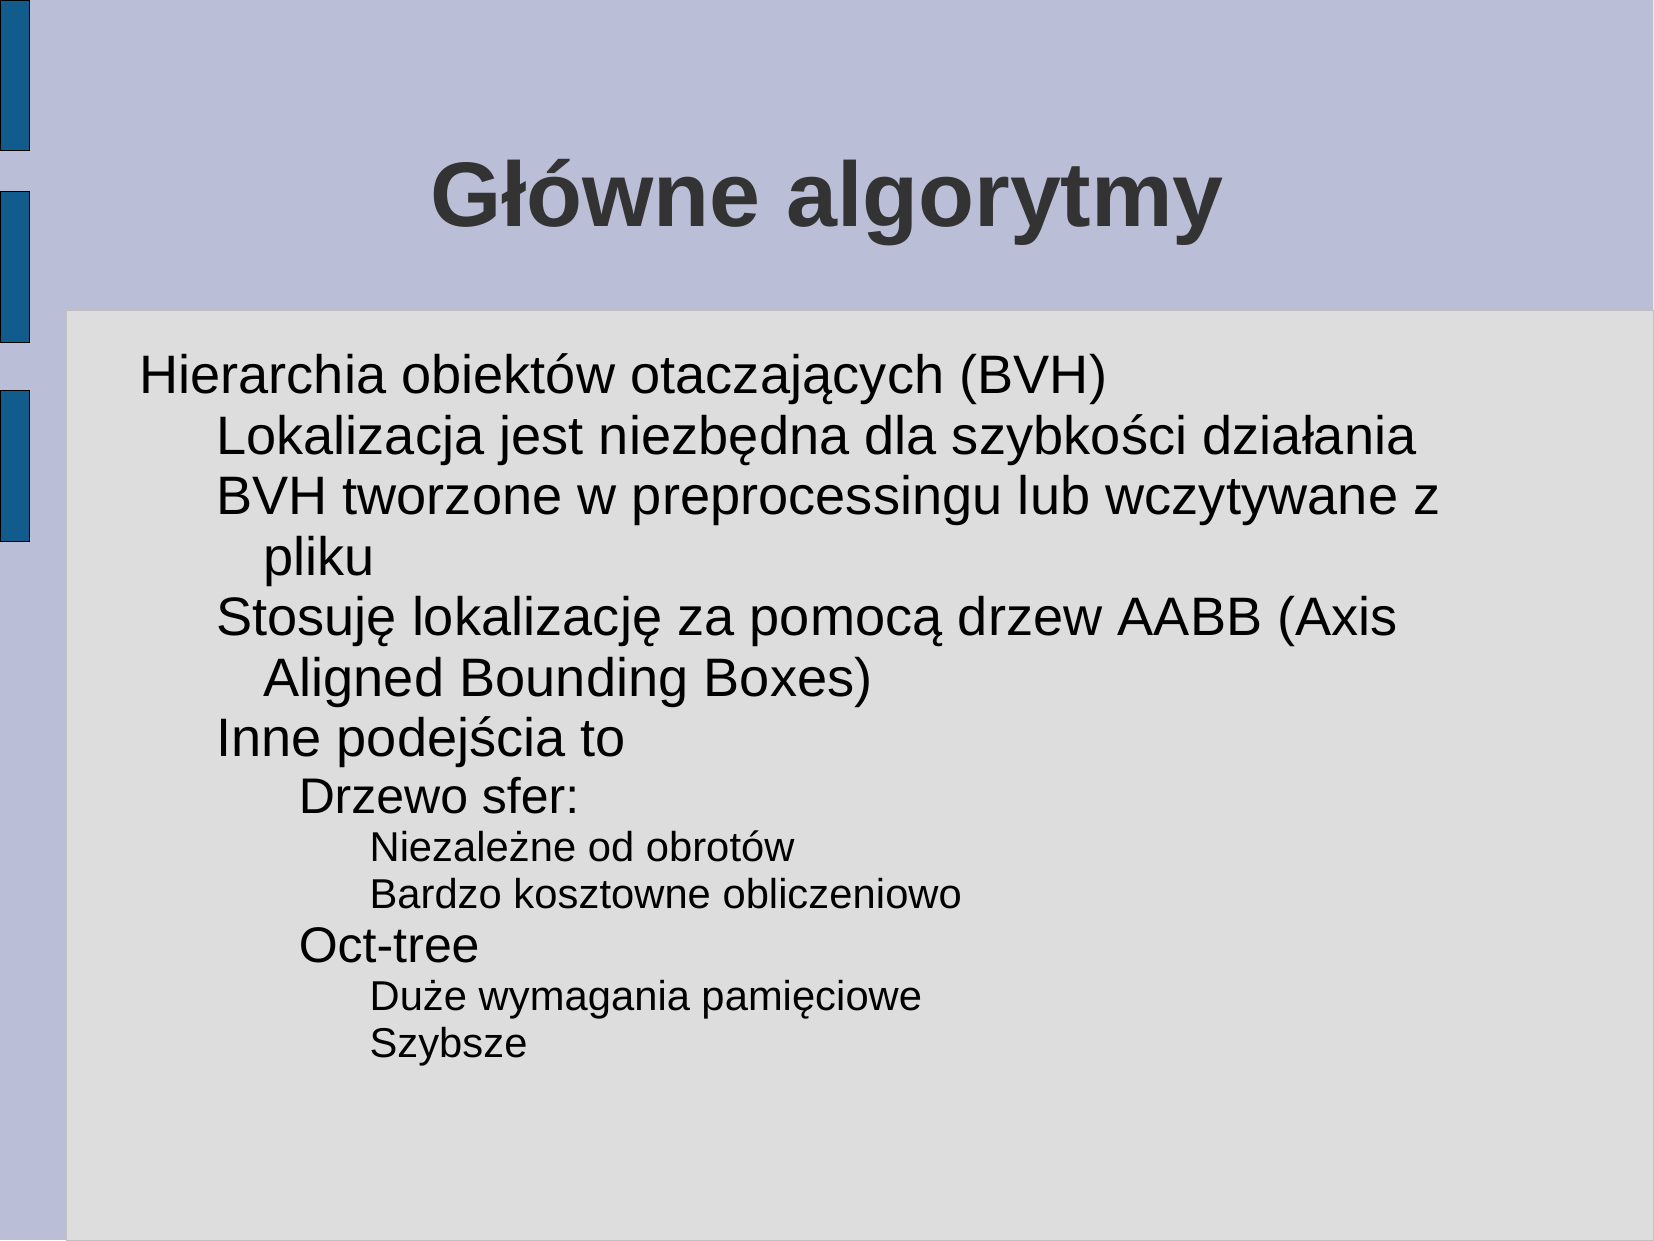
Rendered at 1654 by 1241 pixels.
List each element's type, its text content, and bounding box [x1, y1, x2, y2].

title Główne algorytmy [121, 91, 1534, 299]
list Hierarchia obiektów otaczających (BVH) Lokalizacja jest niezbędna dla szybkości działania BVH tworzone w preprocessingu lub wczytywane z pliku Stosuję lokalizację za pomocą drzew AABB (Axis Aligned Bounding Boxes) Inne podejścia to Drzewo sfer: Niezależne od obrotów Bardzo kosztowne obliczeniowo Oct-tree Duże wymagania pamięciowe Szybsze [121, 344, 1534, 1127]
